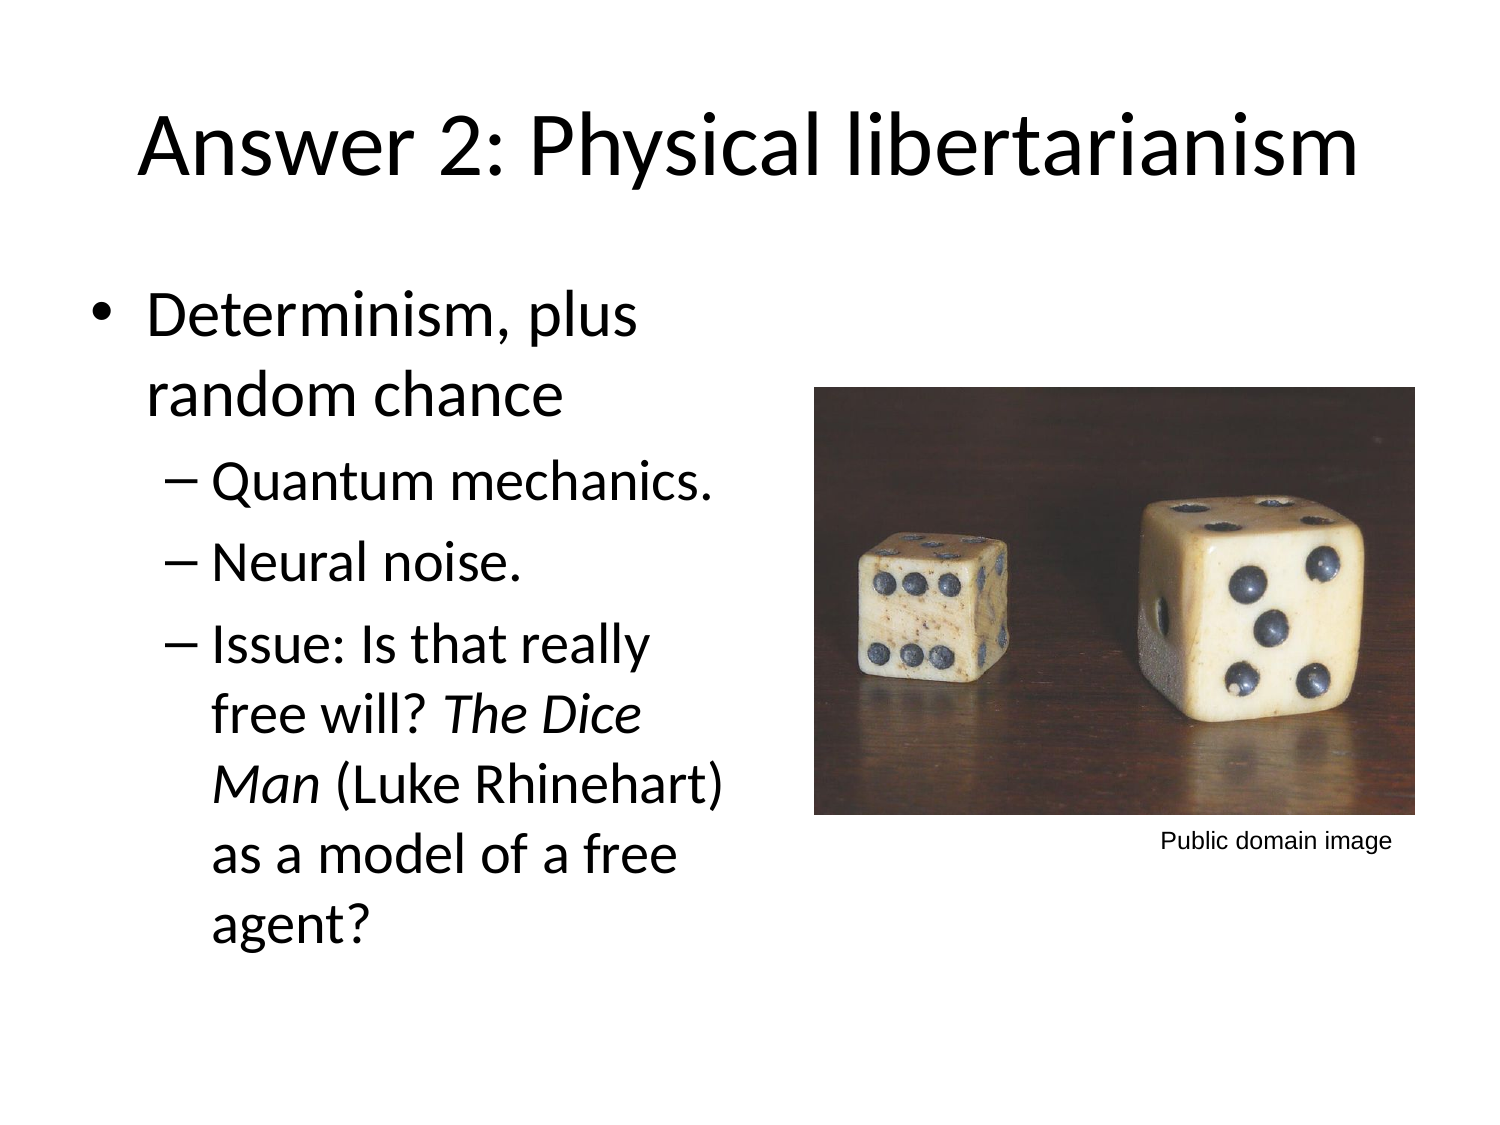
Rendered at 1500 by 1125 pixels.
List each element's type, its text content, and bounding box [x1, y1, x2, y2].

text_box Public domain image [1145, 819, 1418, 863]
picture [814, 387, 1415, 815]
title Answer 2: Physical libertarianism [75, 45, 1425, 233]
list Determinism, plus random chance Quantum mechanics. Neural noise. Issue: Is that really free will? The Dice Man (Luke Rhinehart) as a model of a free agent? [75, 262, 747, 1005]
